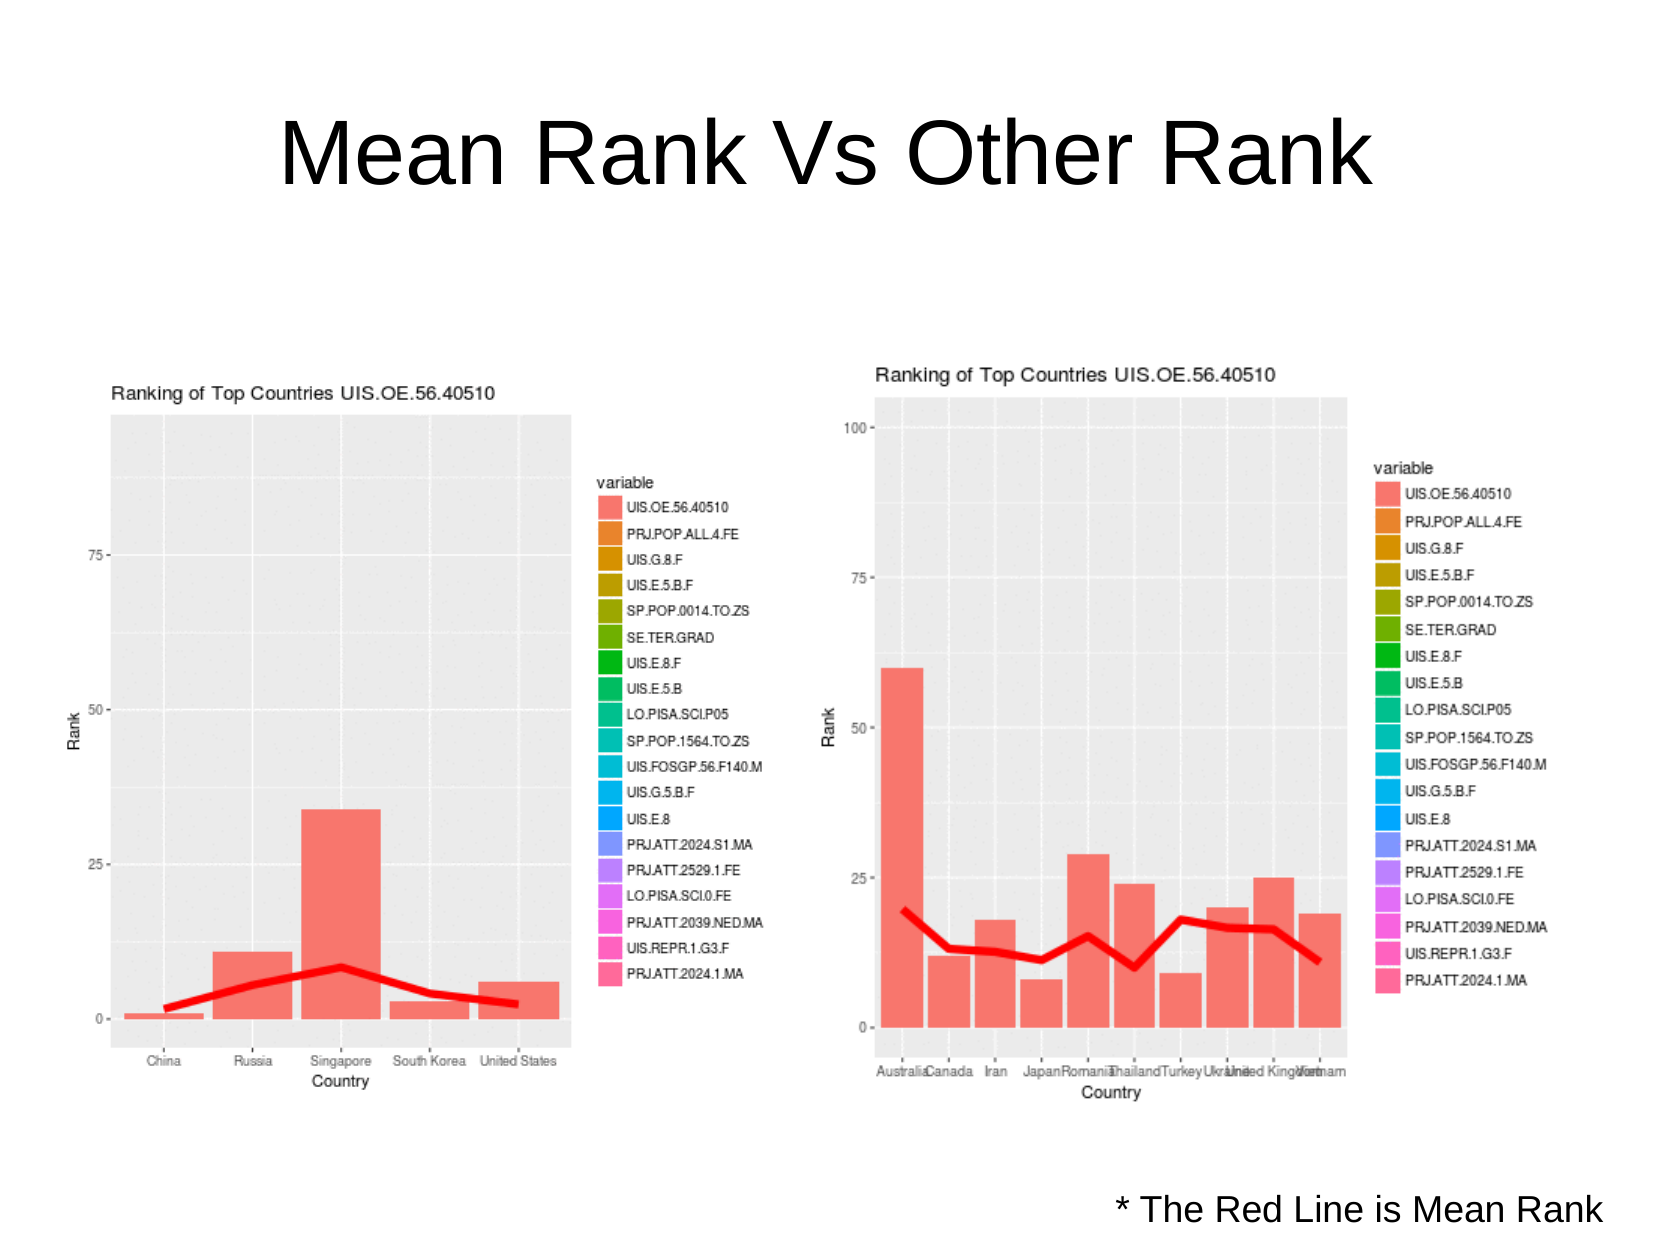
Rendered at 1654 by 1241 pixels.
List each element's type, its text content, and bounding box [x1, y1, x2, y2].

text_box * The Red Line is Mean Rank [1100, 1181, 1619, 1238]
title Mean Rank Vs Other Rank [82, 49, 1571, 257]
picture [814, 360, 1565, 1111]
picture [60, 379, 780, 1099]
